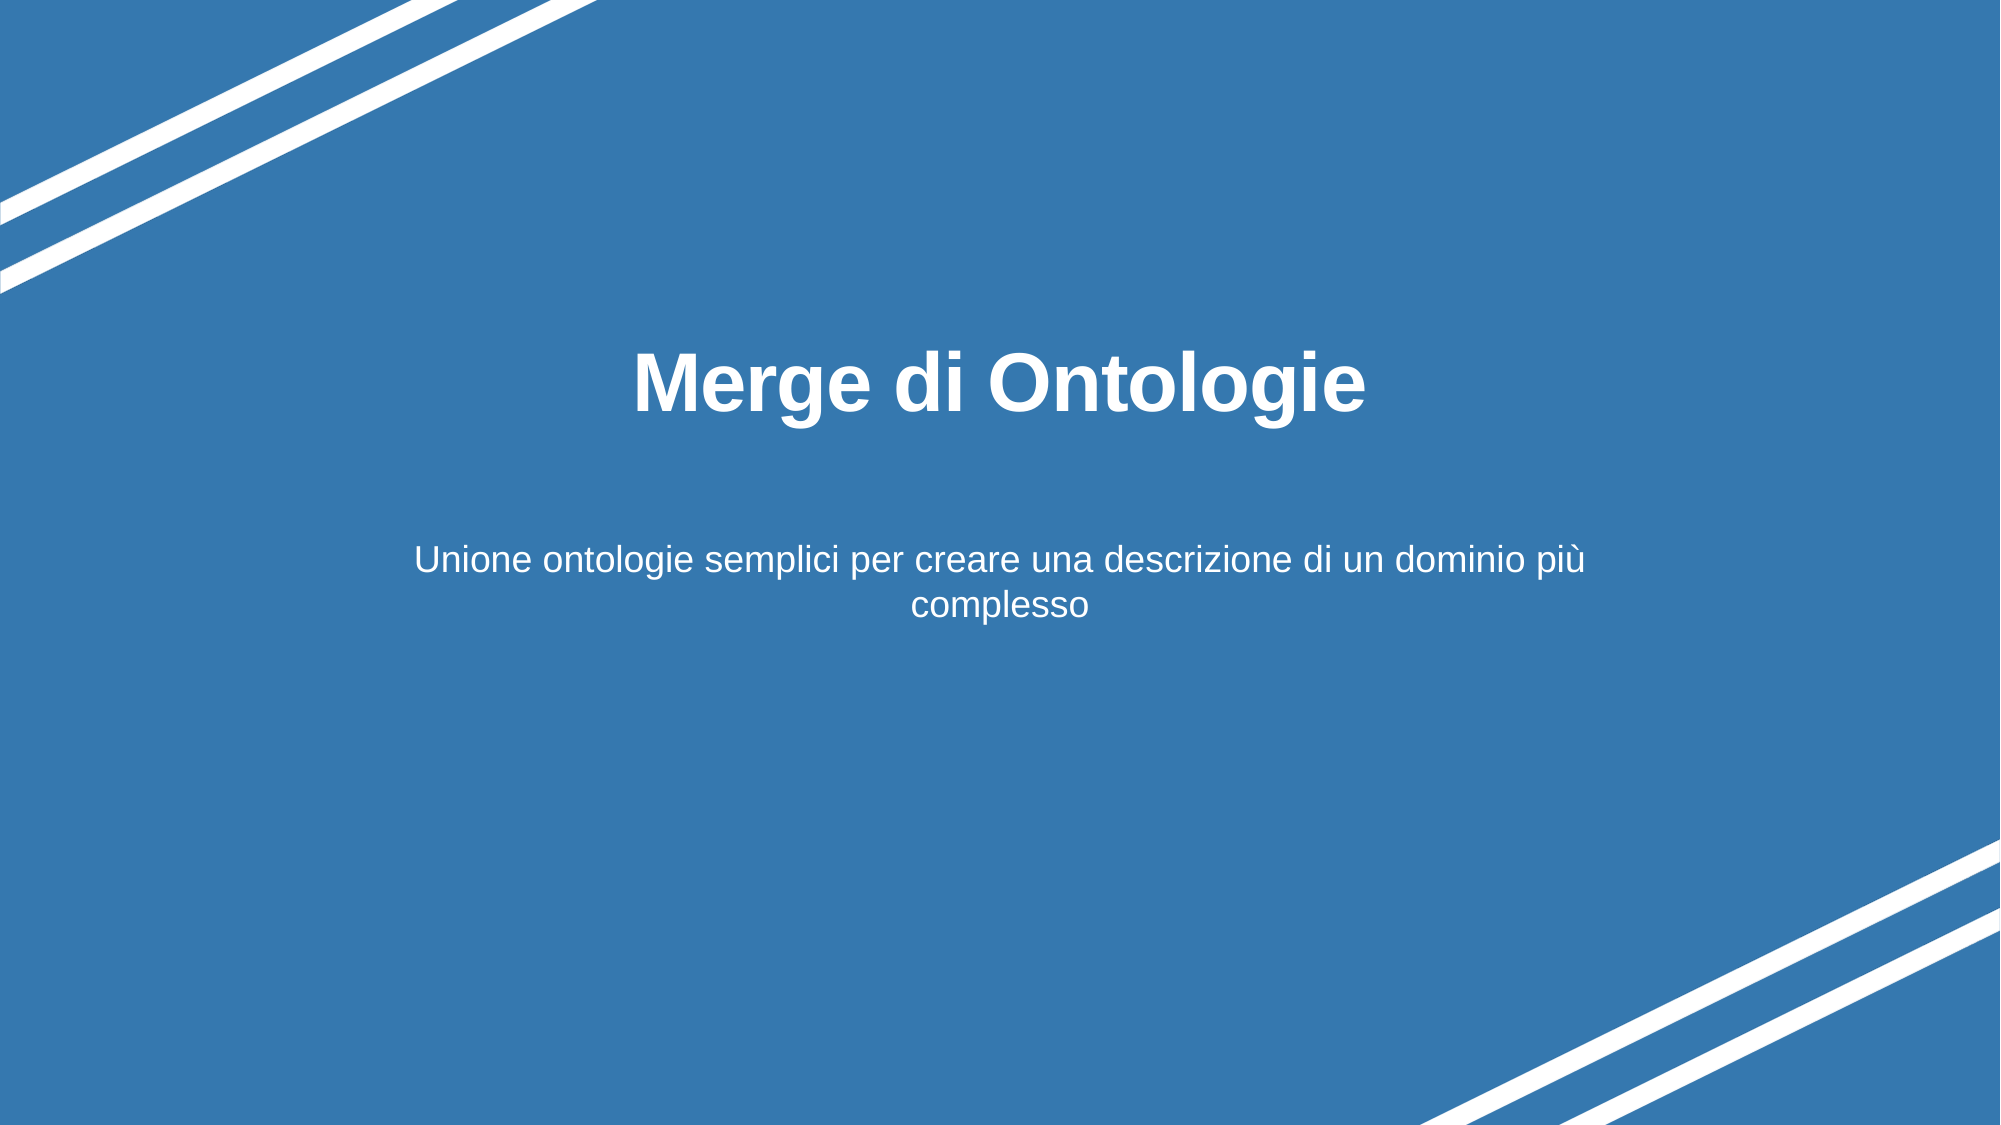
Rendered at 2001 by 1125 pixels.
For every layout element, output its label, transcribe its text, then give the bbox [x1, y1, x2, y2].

title Merge di Ontologie [250, 327, 1750, 429]
picture [0, 0, 2000, 1125]
list Unione ontologie semplici per creare una descrizione di un dominio più complesso [360, 534, 1640, 787]
